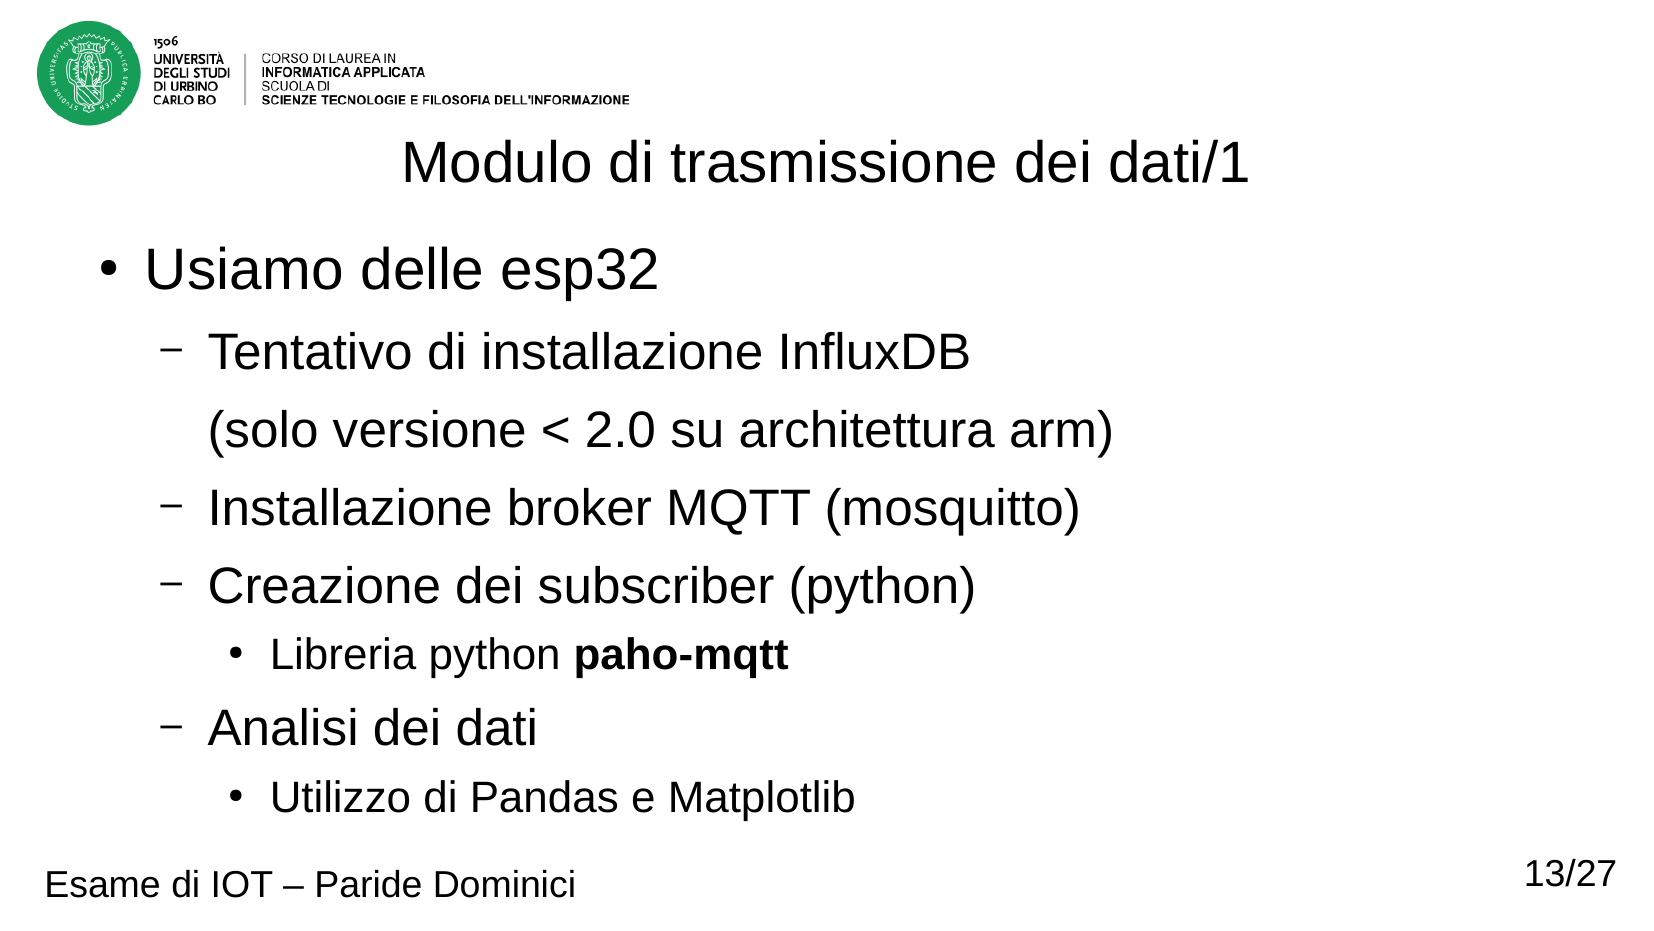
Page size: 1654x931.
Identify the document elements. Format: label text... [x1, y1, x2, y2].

list Usiamo delle esp32 Tentativo di installazione InfluxDB (solo versione < 2.0 su architettura arm) Installazione broker MQTT (mosquitto) Creazione dei subscriber (python) Libreria python paho-mqtt Analisi dei dati Utilizzo di Pandas e Matplotlib [82, 236, 1571, 827]
text_box <numero>/27 [1387, 845, 1625, 916]
text_box Esame di IOT – Paride Dominici [29, 856, 680, 914]
title Modulo di trasmissione dei dati/1 [82, 118, 1571, 207]
picture [25, 17, 650, 128]
